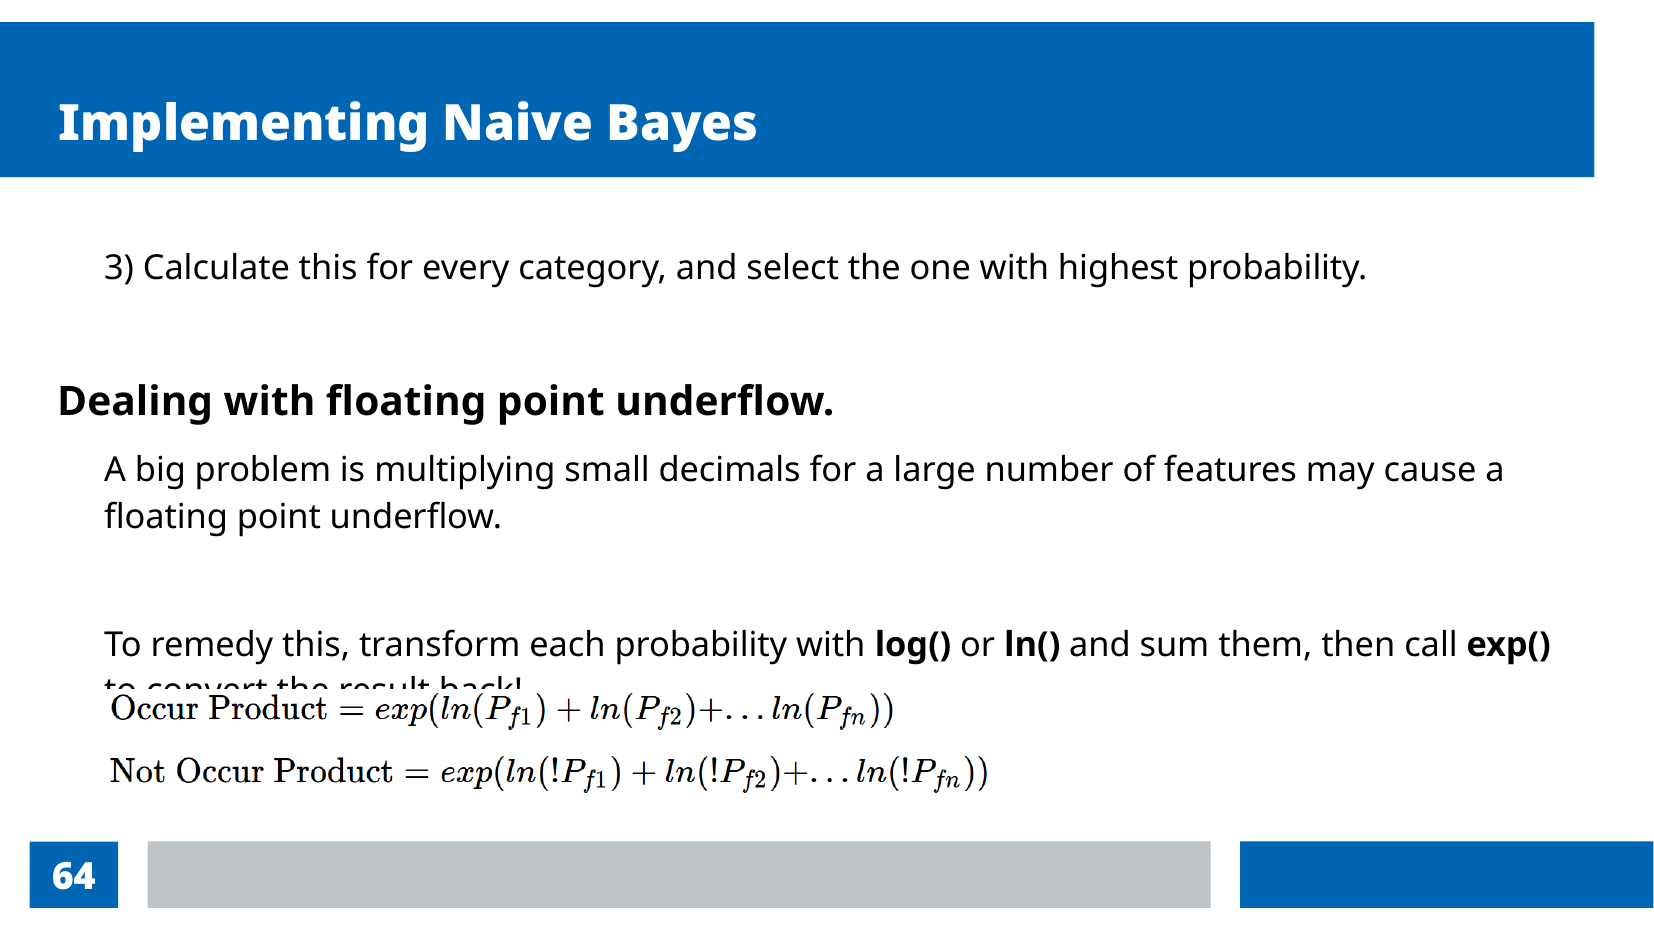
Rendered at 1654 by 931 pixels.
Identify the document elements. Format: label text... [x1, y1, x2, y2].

list 3) Calculate this for every category, and select the one with highest probability. Dealing with floating point underflow. A big problem is multiplying small decimals for a large number of features may cause a floating point underflow. To remedy this, transform each probability with log() or ln() and sum them, then call exp() to convert the result back! [56, 243, 1563, 820]
picture [105, 689, 994, 798]
title Implementing Naive Bayes [59, 44, 1595, 156]
